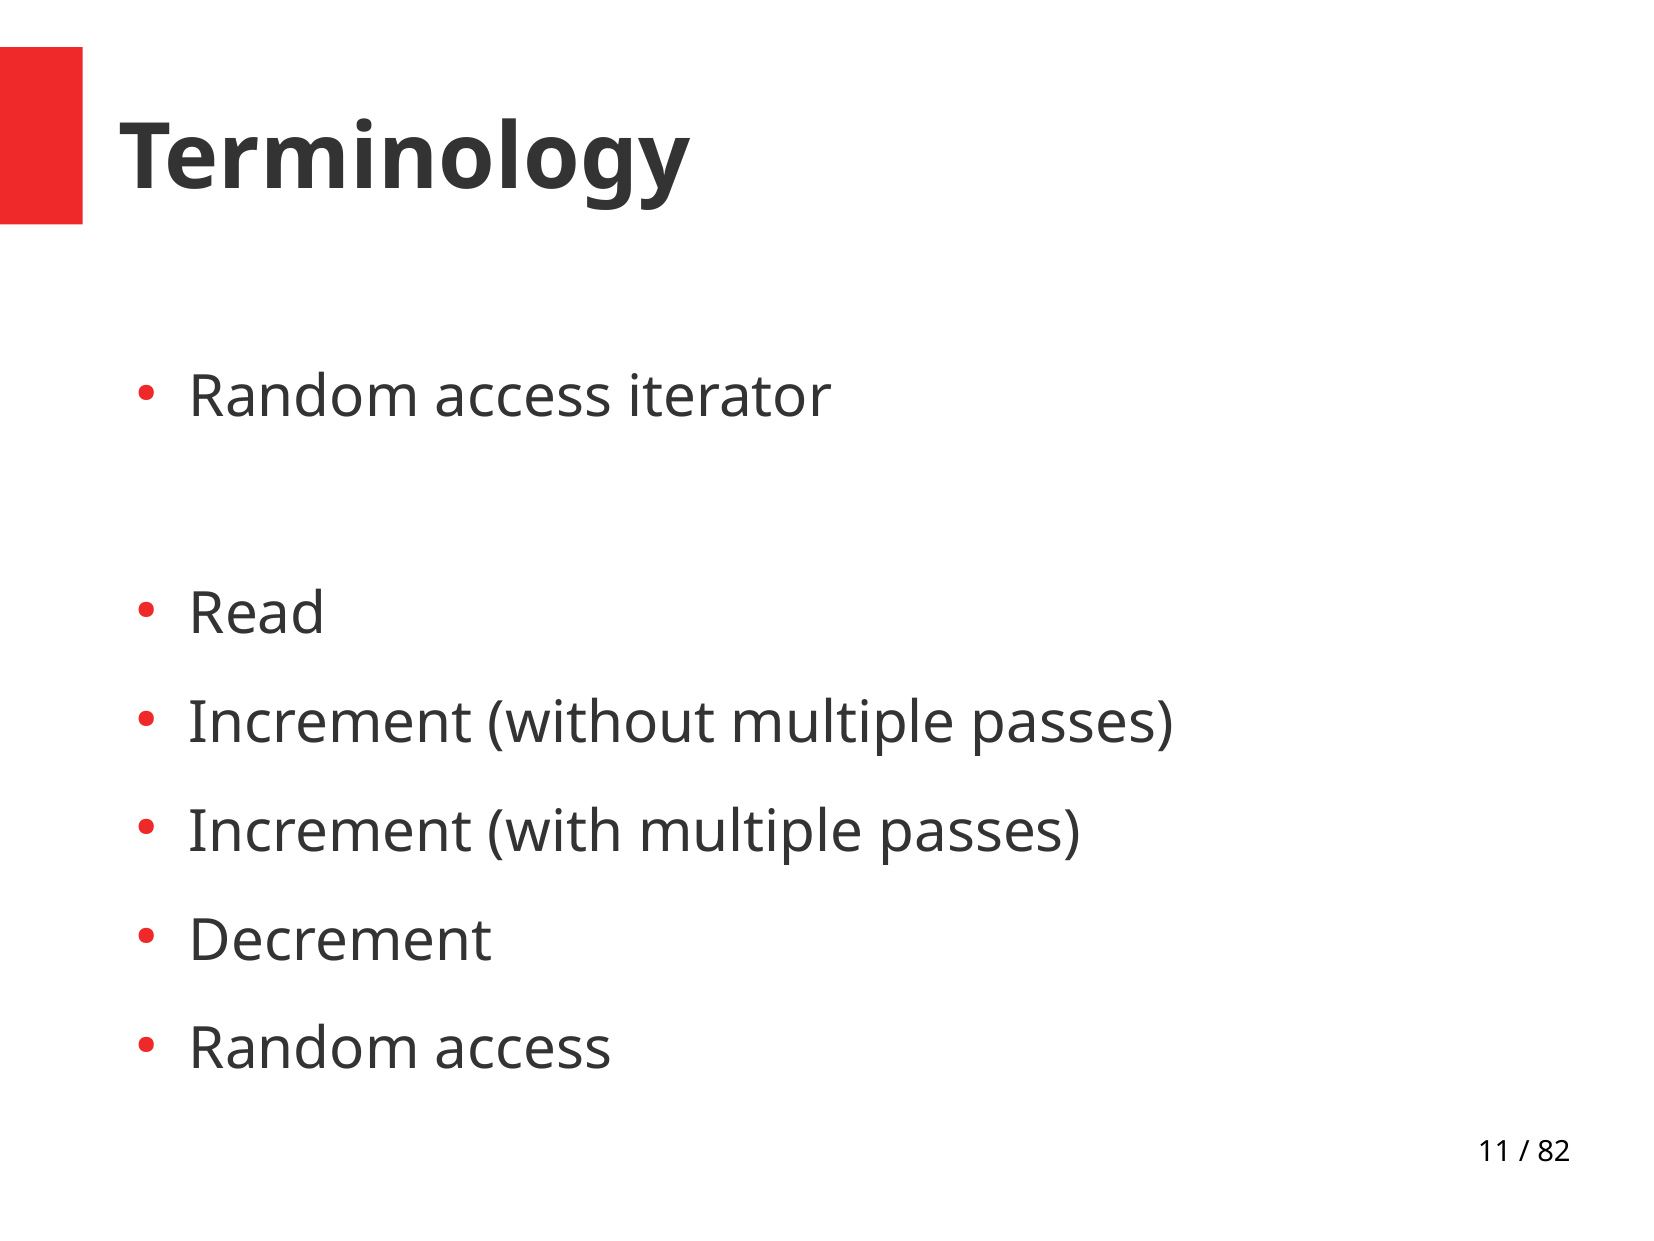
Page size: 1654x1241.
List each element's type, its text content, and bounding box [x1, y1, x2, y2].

title Terminology [118, 49, 1571, 257]
list Random access iterator Read Increment (without multiple passes) Increment (with multiple passes) Decrement Random access [118, 354, 1536, 1074]
